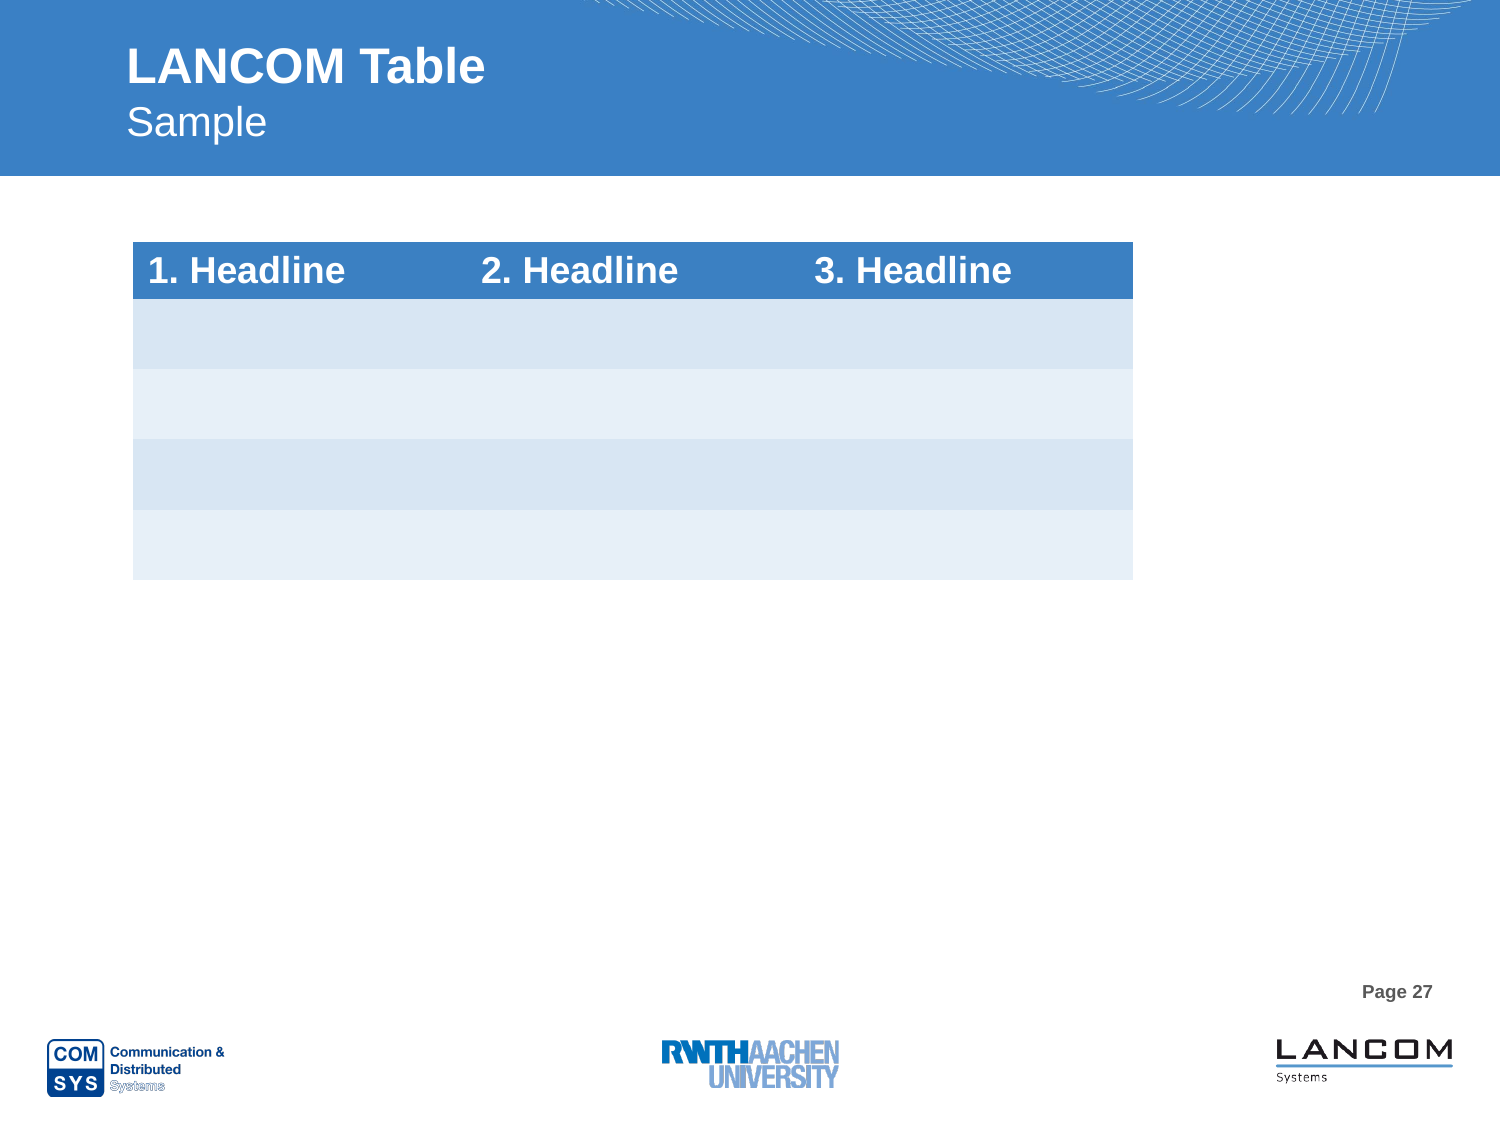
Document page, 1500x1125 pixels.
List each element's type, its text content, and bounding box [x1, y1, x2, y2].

table_header 2. Headline [466, 242, 799, 299]
table_cell [466, 369, 799, 439]
table_cell [466, 299, 799, 369]
picture [1275, 1039, 1453, 1084]
table_cell [799, 439, 1133, 510]
picture [0, 0, 1500, 176]
table_header 3. Headline [799, 242, 1133, 299]
table_cell [133, 299, 466, 369]
table_cell [466, 439, 799, 510]
table_cell [466, 510, 799, 580]
table_cell [799, 510, 1133, 580]
table_cell [799, 369, 1133, 439]
table_cell [133, 510, 466, 580]
table_cell [133, 369, 466, 439]
table_cell [133, 439, 466, 510]
table_cell [799, 299, 1133, 369]
table_header 1. Headline [133, 242, 466, 299]
title LANCOM Table Sample [126, 18, 1196, 146]
